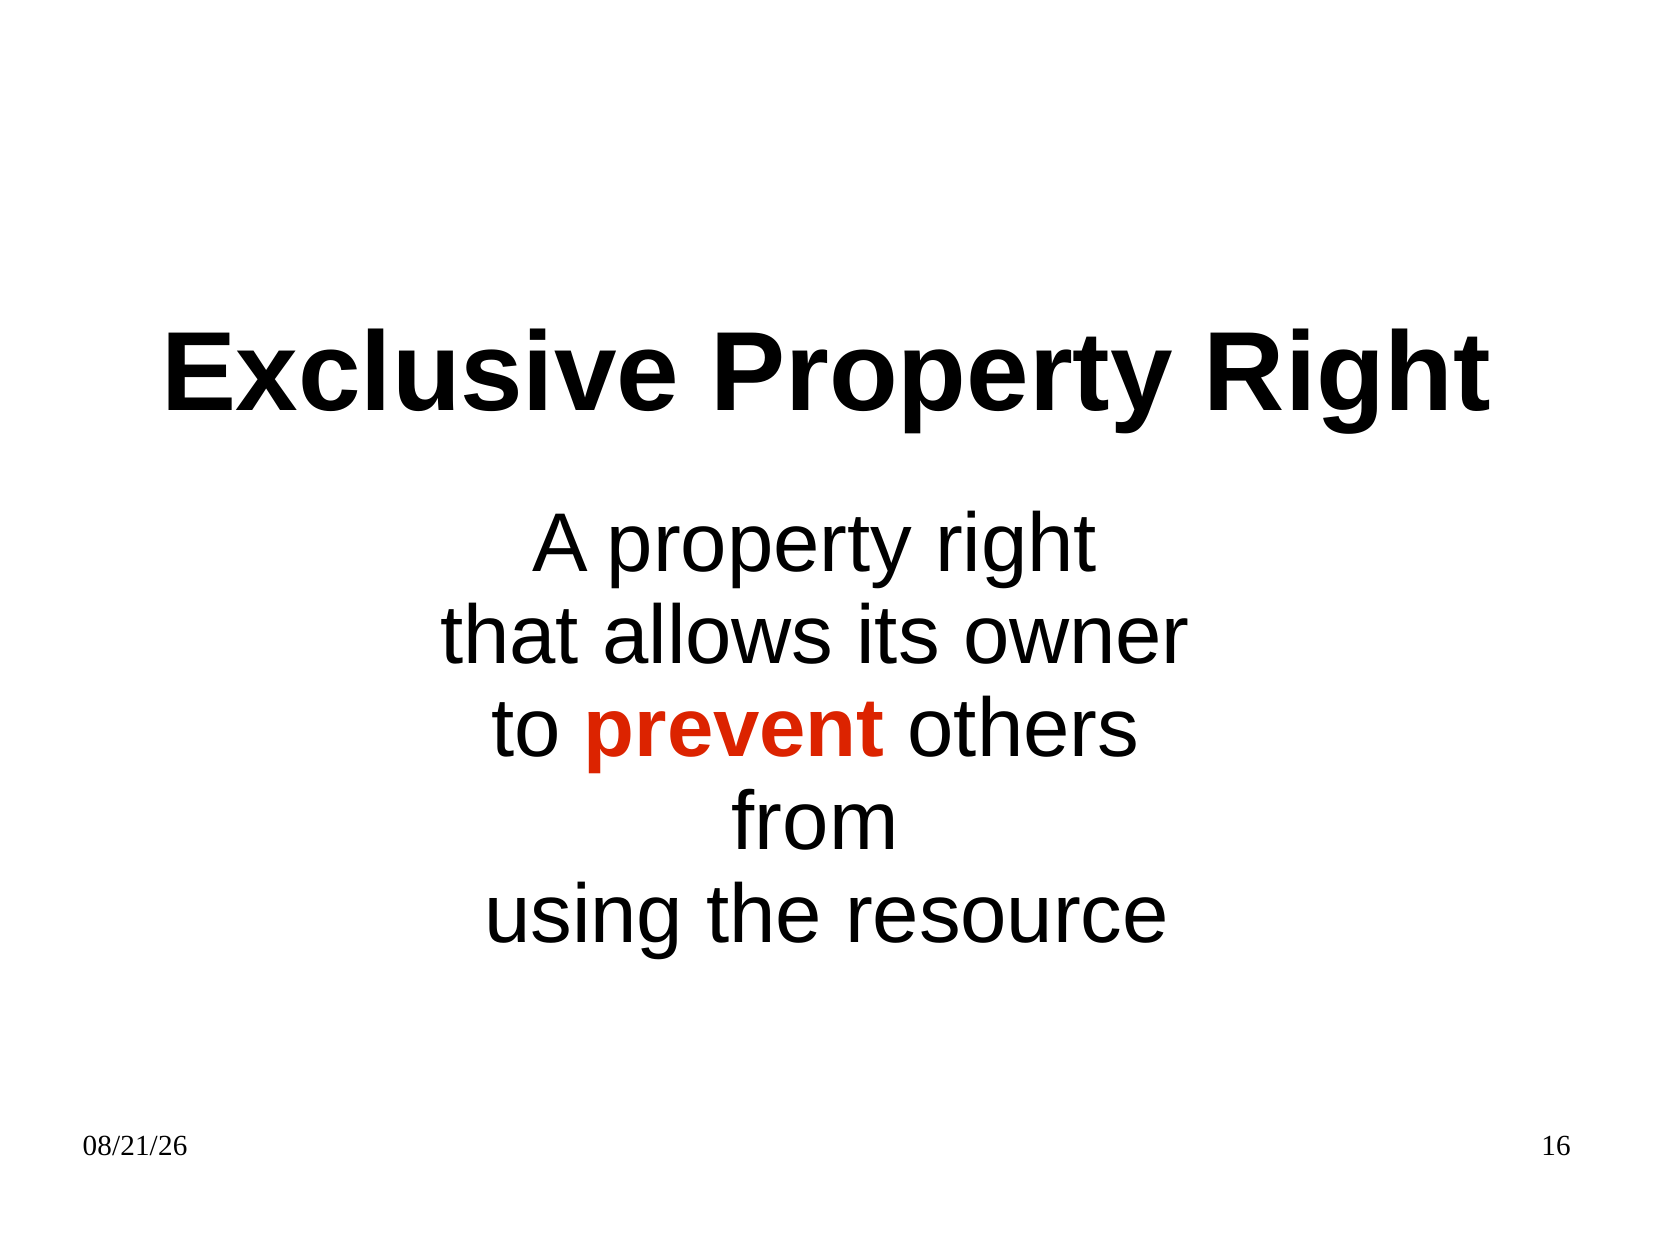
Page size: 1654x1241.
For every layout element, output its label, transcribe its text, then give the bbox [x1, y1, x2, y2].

subtitle A property right that allows its owner to prevent others from using the resource [82, 495, 1571, 961]
title Exclusive Property Right [82, 267, 1571, 476]
